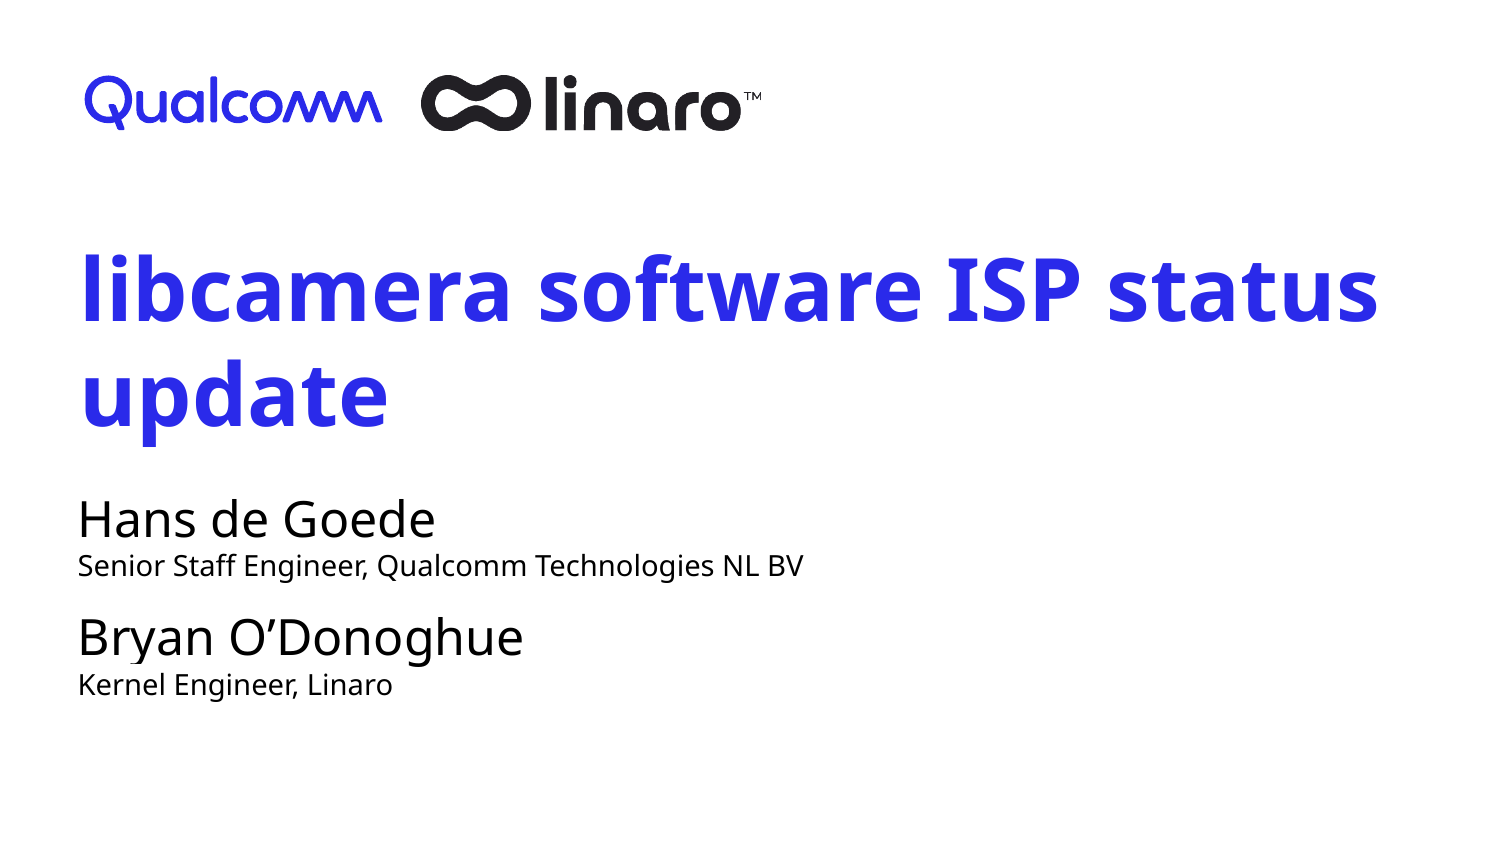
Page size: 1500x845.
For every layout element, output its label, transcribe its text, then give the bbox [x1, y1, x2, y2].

title libcamera software ISP status update [43, 203, 1412, 459]
text_box [210, 76, 218, 123]
picture [421, 75, 761, 131]
text_box [282, 91, 383, 123]
text_box Hans de Goede Senior Staff Engineer, Qualcomm Technologies NL BV [43, 472, 1138, 590]
text_box [136, 91, 167, 124]
text_box [84, 75, 133, 131]
text_box Bryan O’Donoghue Kernel Engineer, Linaro [43, 590, 1138, 716]
text_box [221, 90, 249, 124]
text_box [170, 90, 204, 124]
text_box [249, 90, 283, 124]
